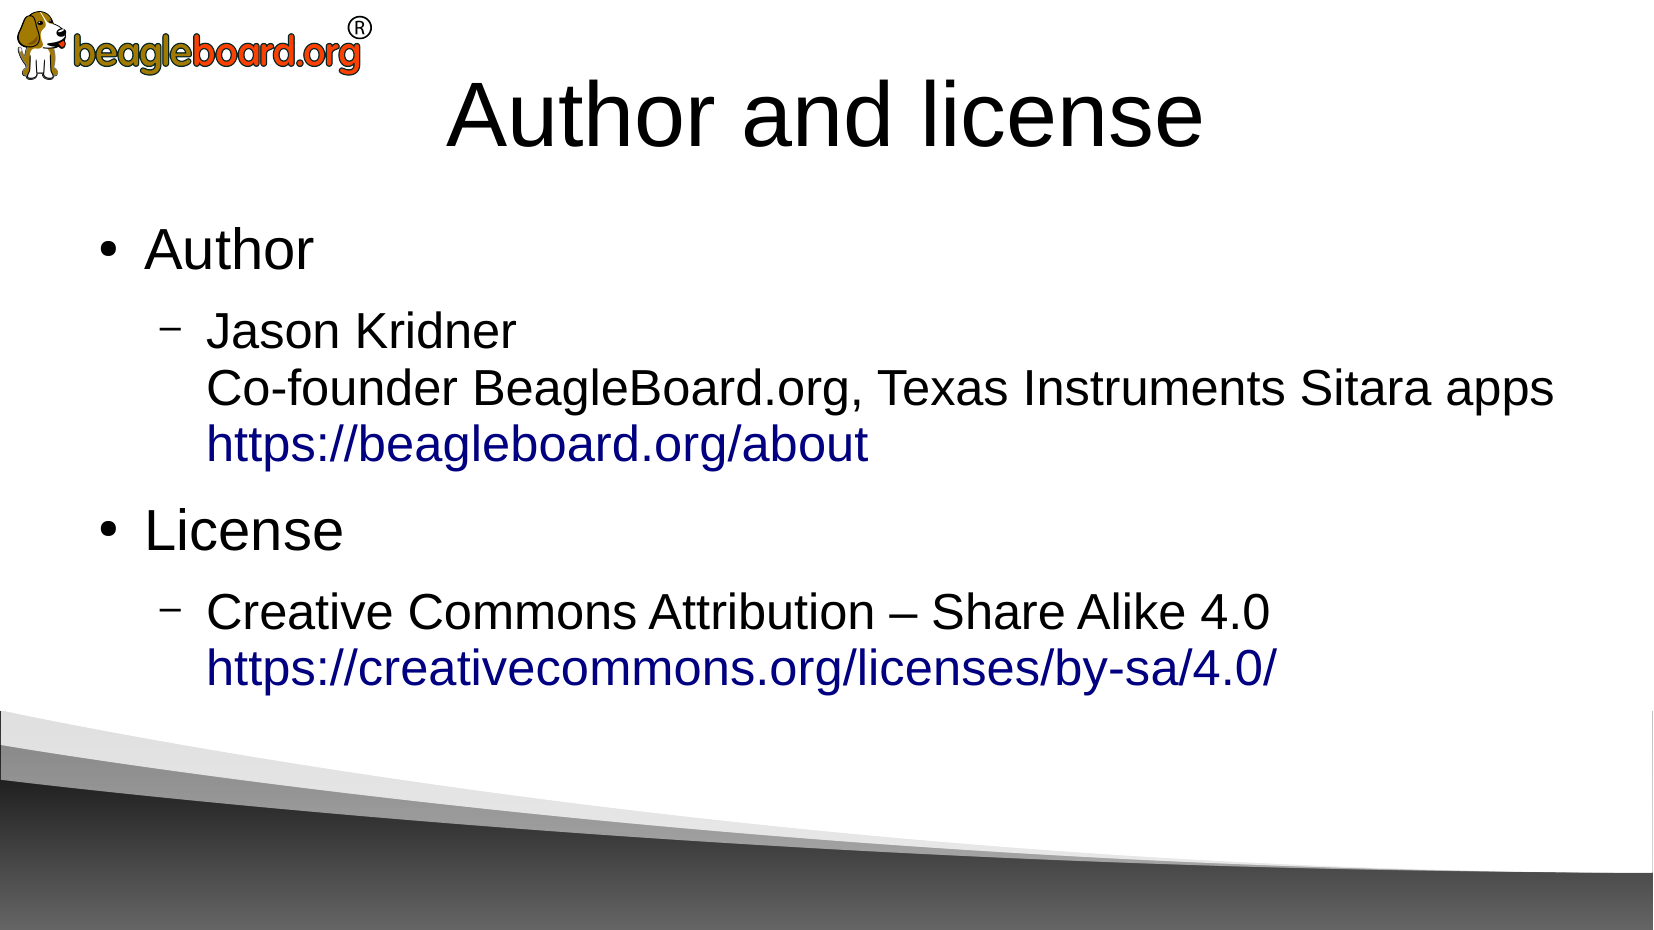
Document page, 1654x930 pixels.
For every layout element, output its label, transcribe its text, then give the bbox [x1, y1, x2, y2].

list Author Jason Kridner Co-founder BeagleBoard.org, Texas Instruments Sitara apps https://beagleboard.org/about License Creative Commons Attribution – Share Alike 4.0 https://creativecommons.org/licenses/by-sa/4.0/ [82, 217, 1571, 757]
picture [0, 708, 1653, 875]
picture [17, 11, 372, 80]
title Author and license [82, 37, 1571, 193]
